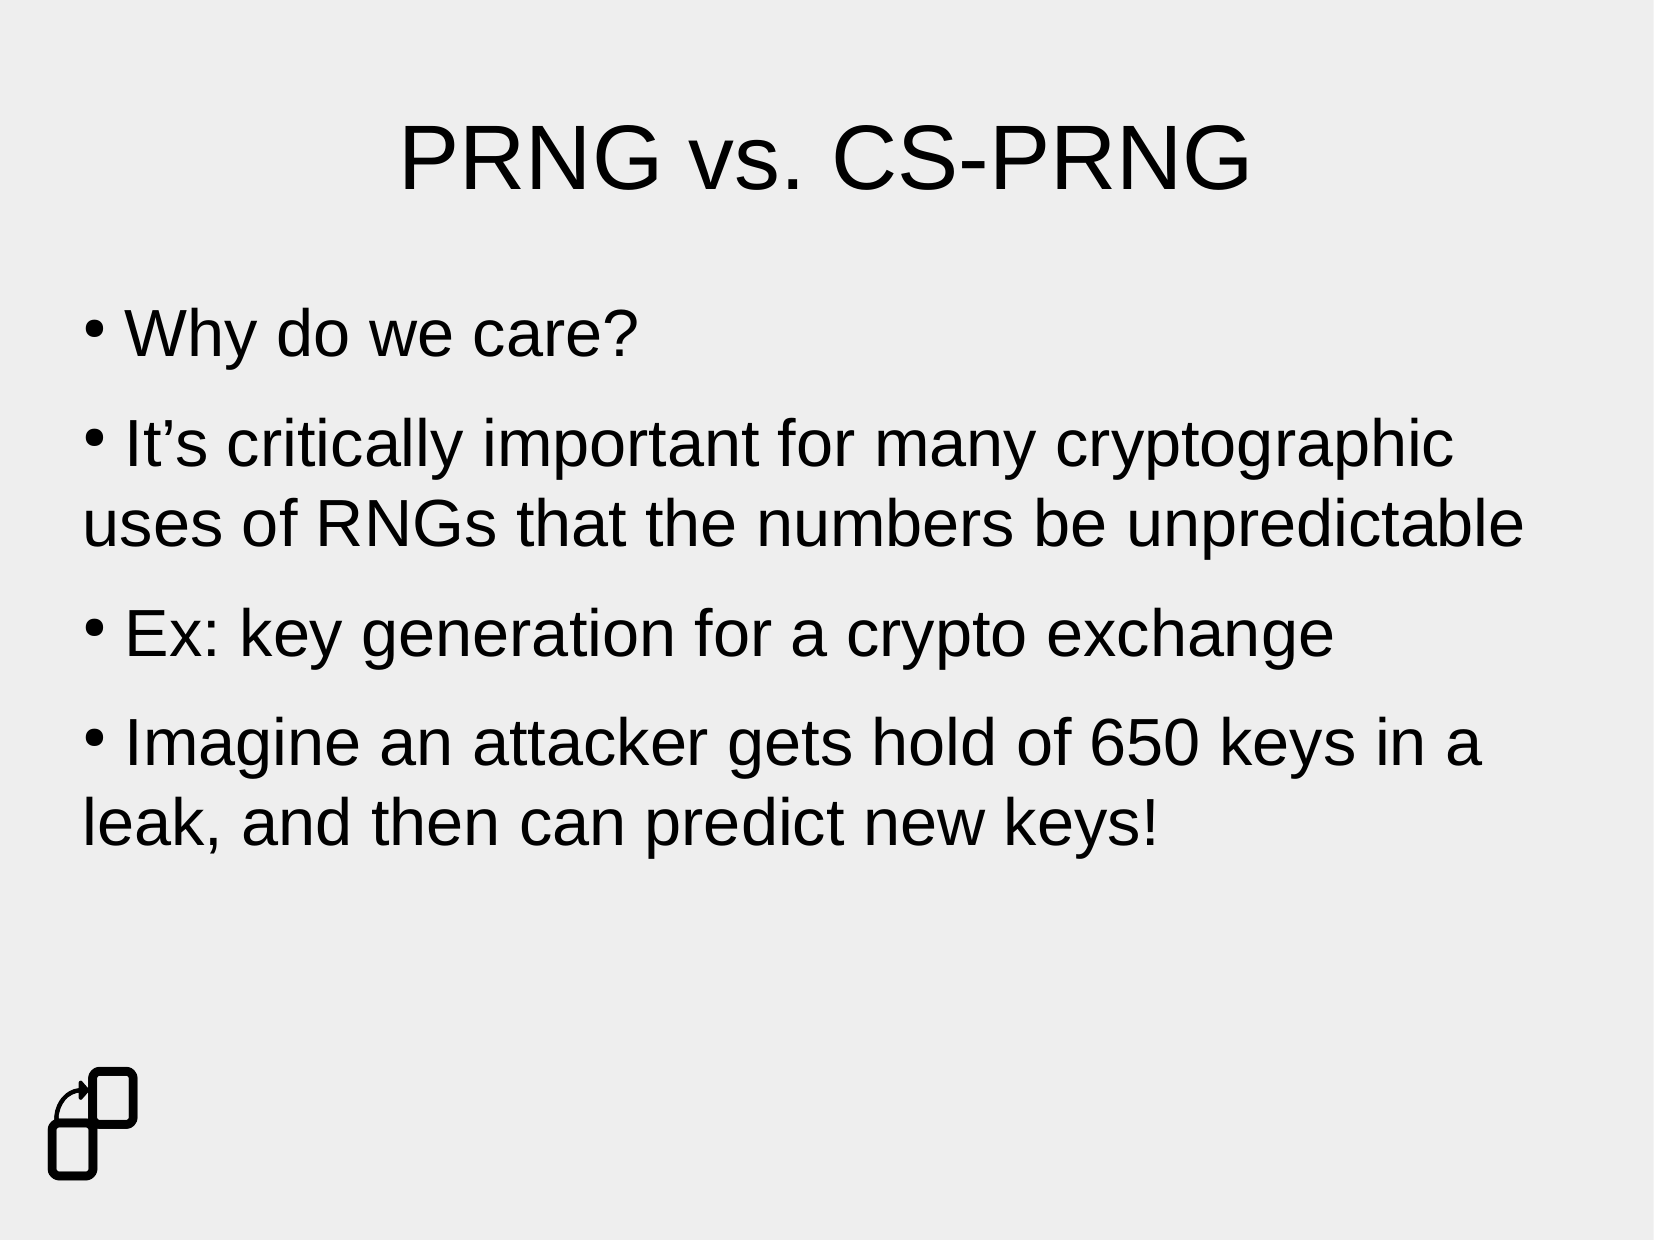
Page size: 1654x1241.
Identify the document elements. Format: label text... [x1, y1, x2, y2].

list Why do we care? It’s critically important for many cryptographic uses of RNGs that the numbers be unpredictable Ex: key generation for a crypto exchange Imagine an attacker gets hold of 650 keys in a leak, and then can predict new keys! [82, 290, 1571, 1010]
title PRNG vs. CS-PRNG [82, 97, 1571, 209]
picture [30, 1062, 153, 1186]
